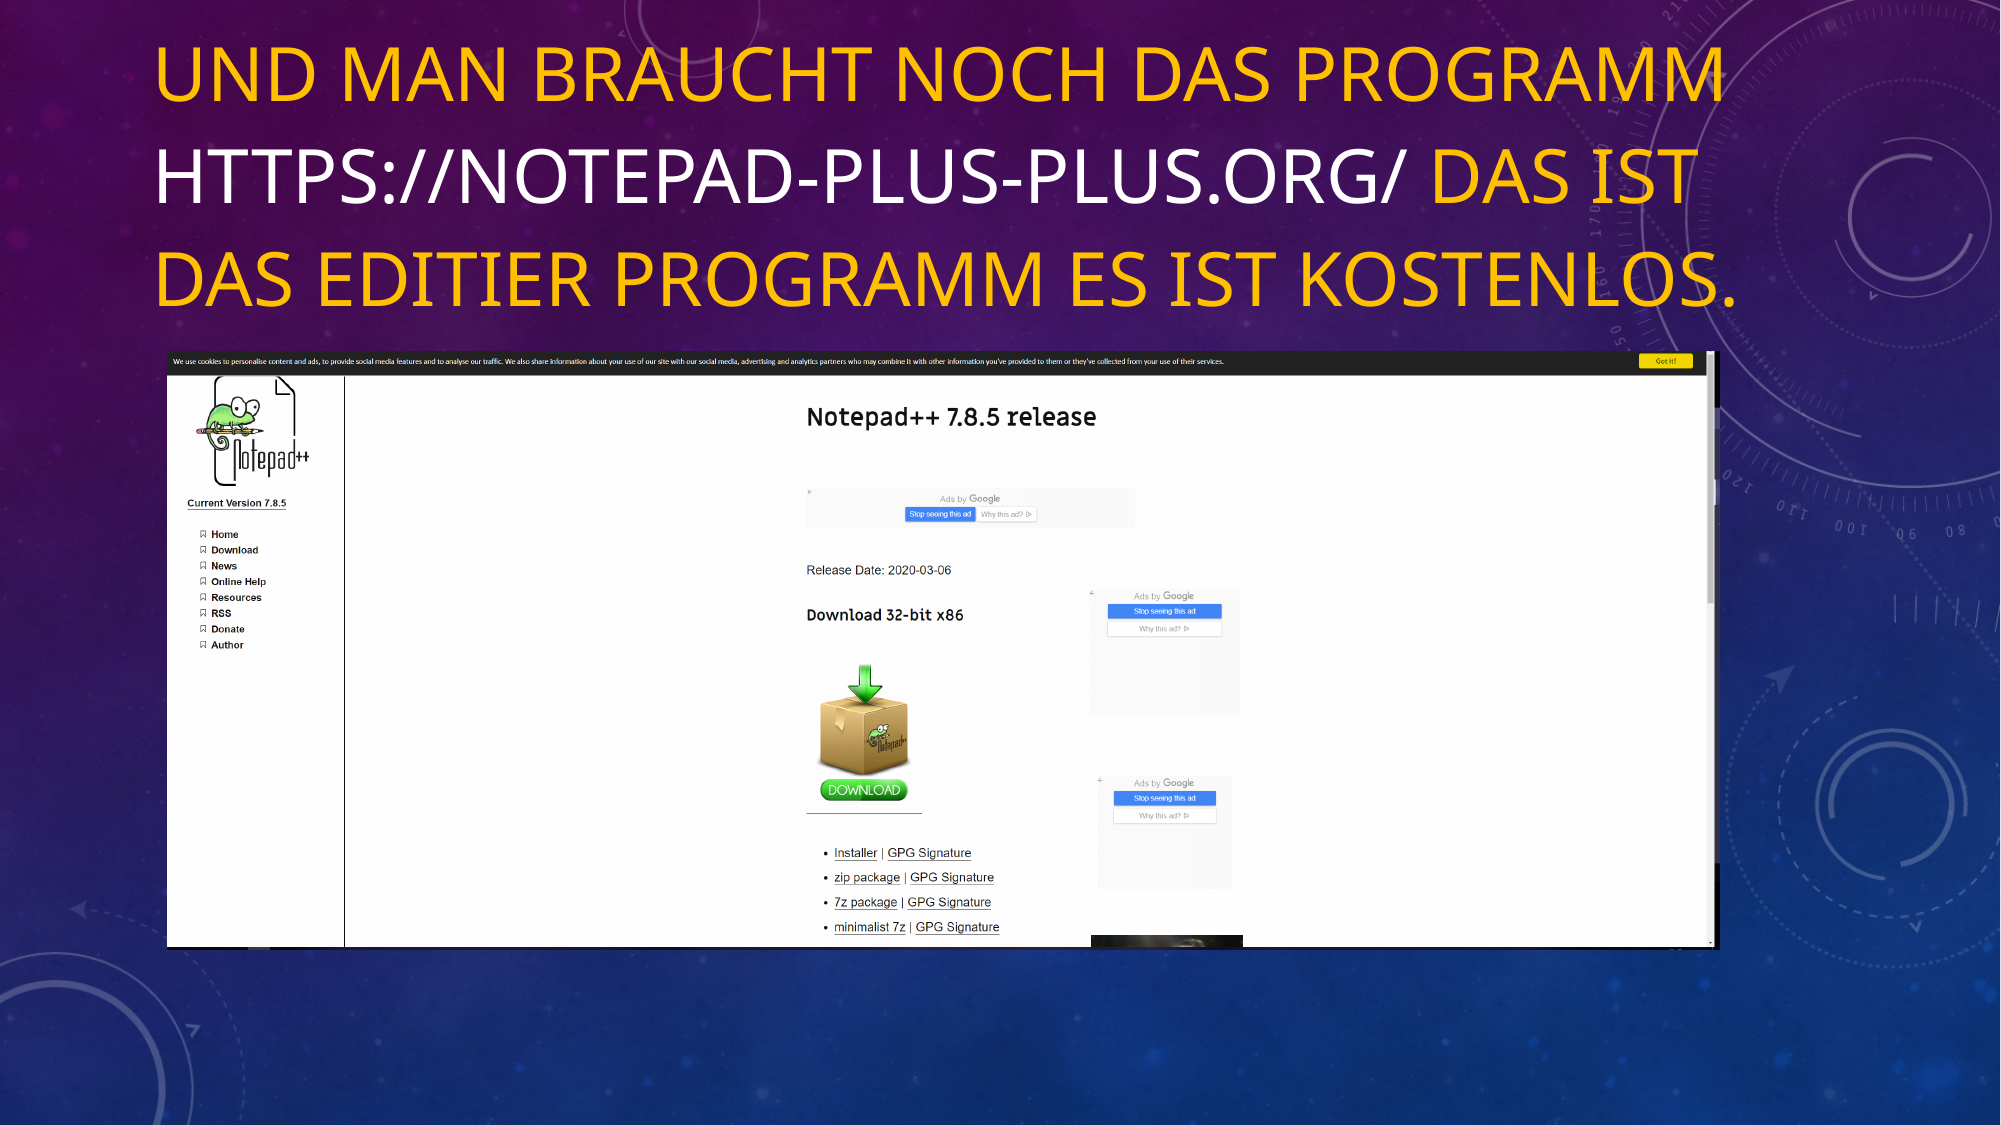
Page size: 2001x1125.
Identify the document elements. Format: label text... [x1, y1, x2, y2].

title Und man braucht noch das Programm https://notepad-plus-plus.org/ das ist das editier Programm es ist kostenlos. [137, 5, 1863, 343]
picture [167, 351, 1720, 951]
